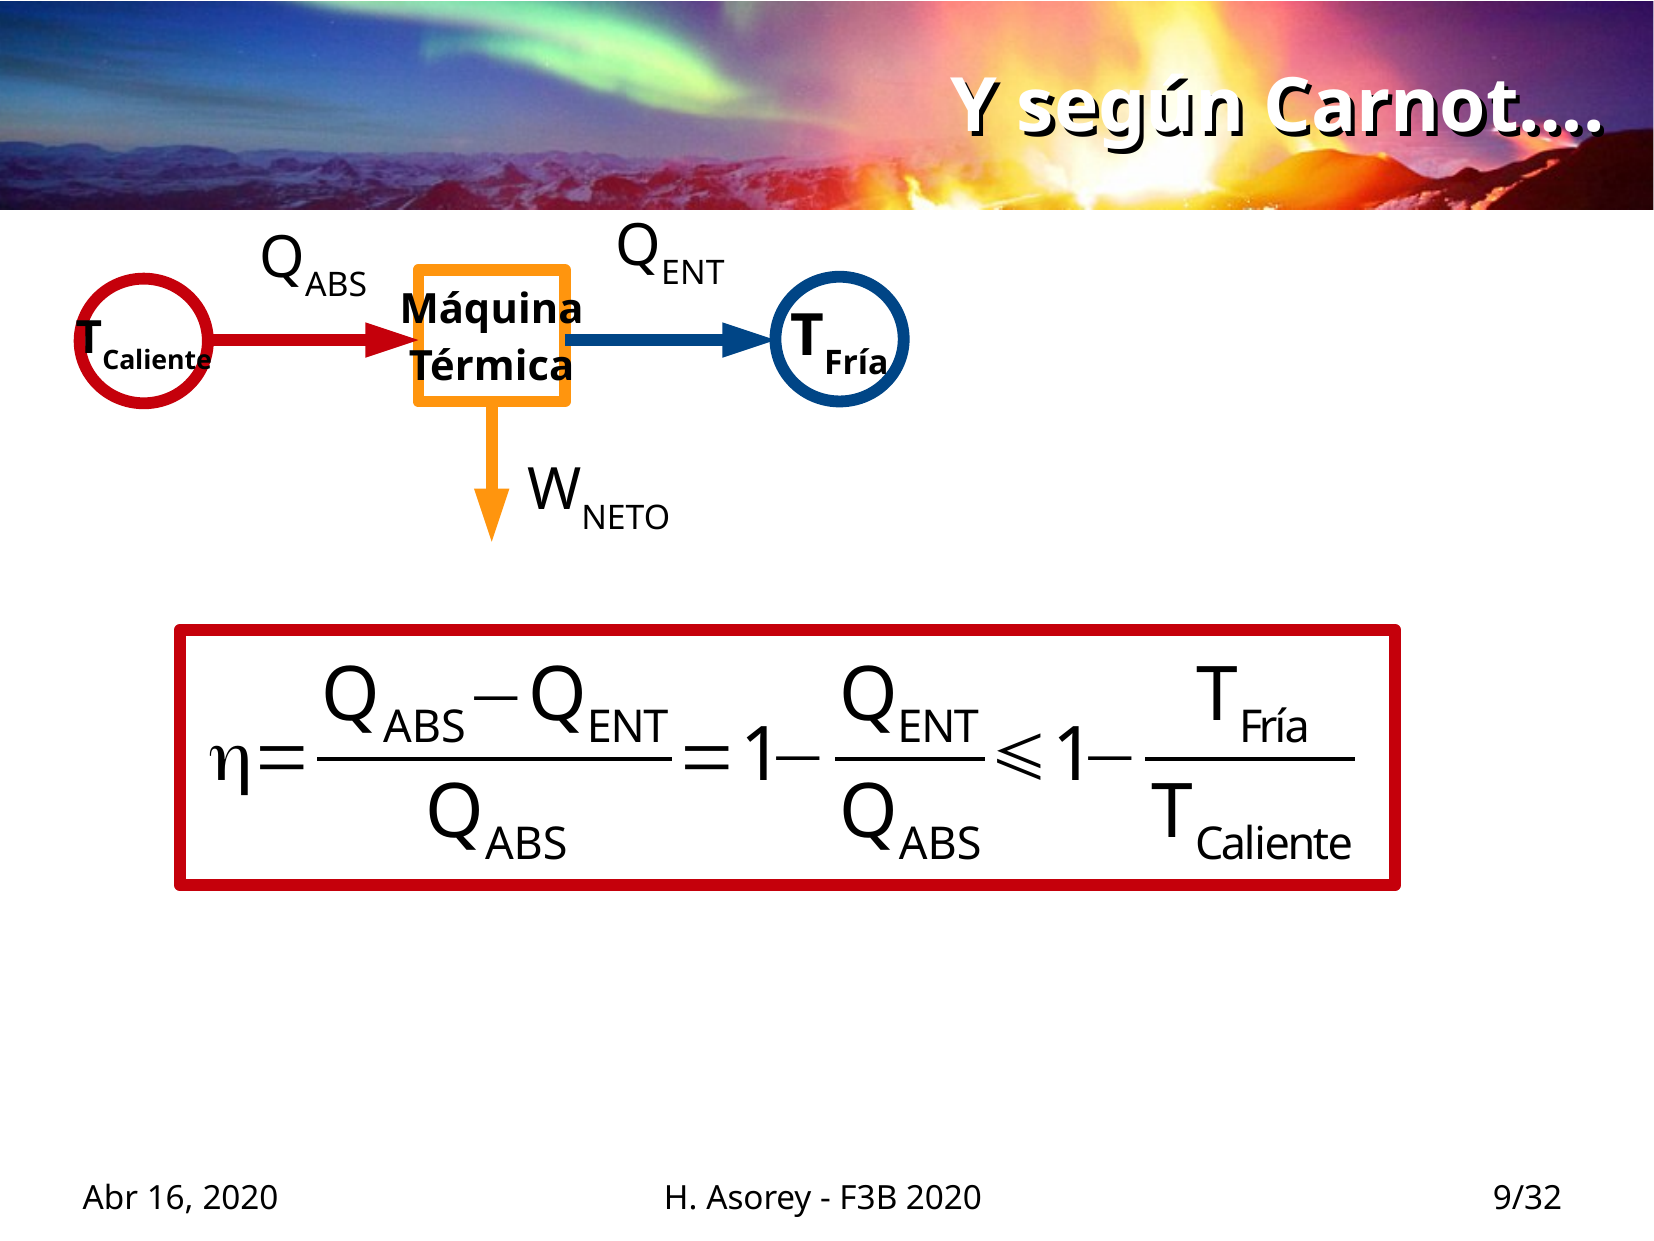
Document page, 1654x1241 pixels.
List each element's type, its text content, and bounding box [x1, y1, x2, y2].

text_box Máquina Térmica [418, 269, 565, 402]
title Y según Carnot…. [45, 15, 1606, 191]
text_box TFría [775, 276, 904, 402]
picture [0, 1, 1654, 210]
chart [199, 648, 1366, 871]
text_box WNETO [508, 440, 689, 572]
text_box TCaliente [79, 278, 208, 404]
